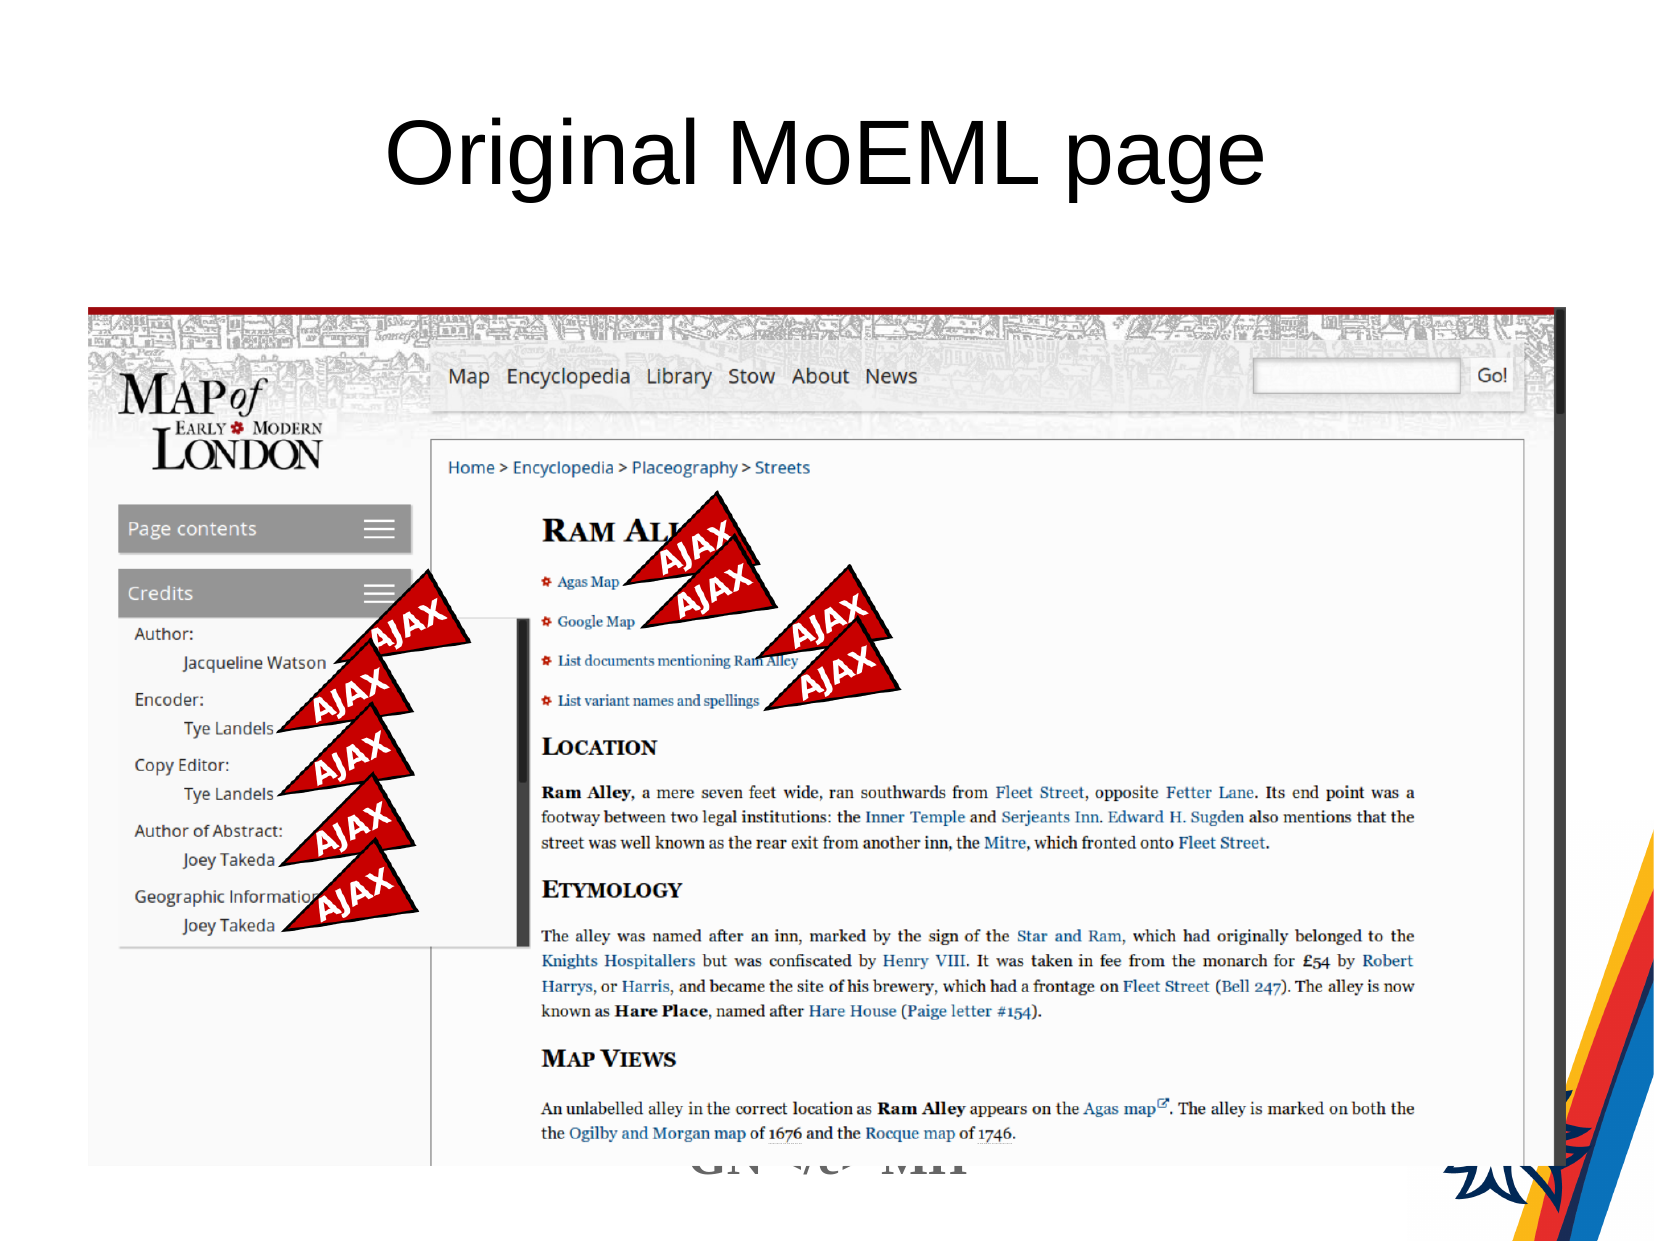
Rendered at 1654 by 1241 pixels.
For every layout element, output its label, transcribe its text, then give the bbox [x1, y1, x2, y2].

picture [88, 307, 1654, 1241]
title Original MoEML page [82, 49, 1571, 257]
